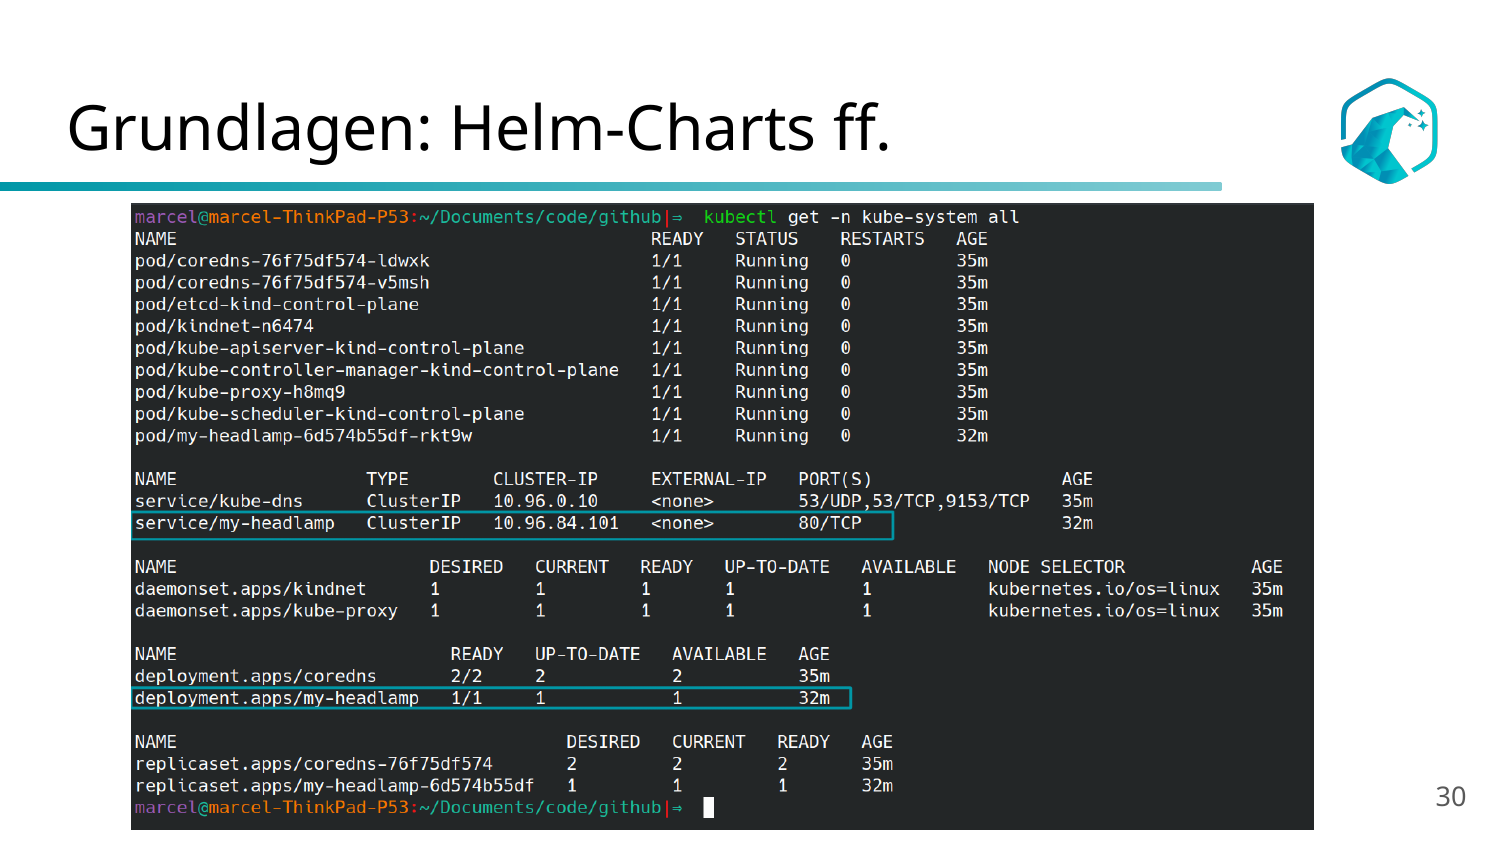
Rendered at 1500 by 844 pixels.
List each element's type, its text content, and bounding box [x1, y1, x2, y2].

title Grundlagen: Helm-Charts ff. [51, 72, 1449, 167]
picture [1330, 167, 1449, 188]
slide_number <number> [1391, 764, 1482, 829]
picture [131, 203, 1314, 831]
